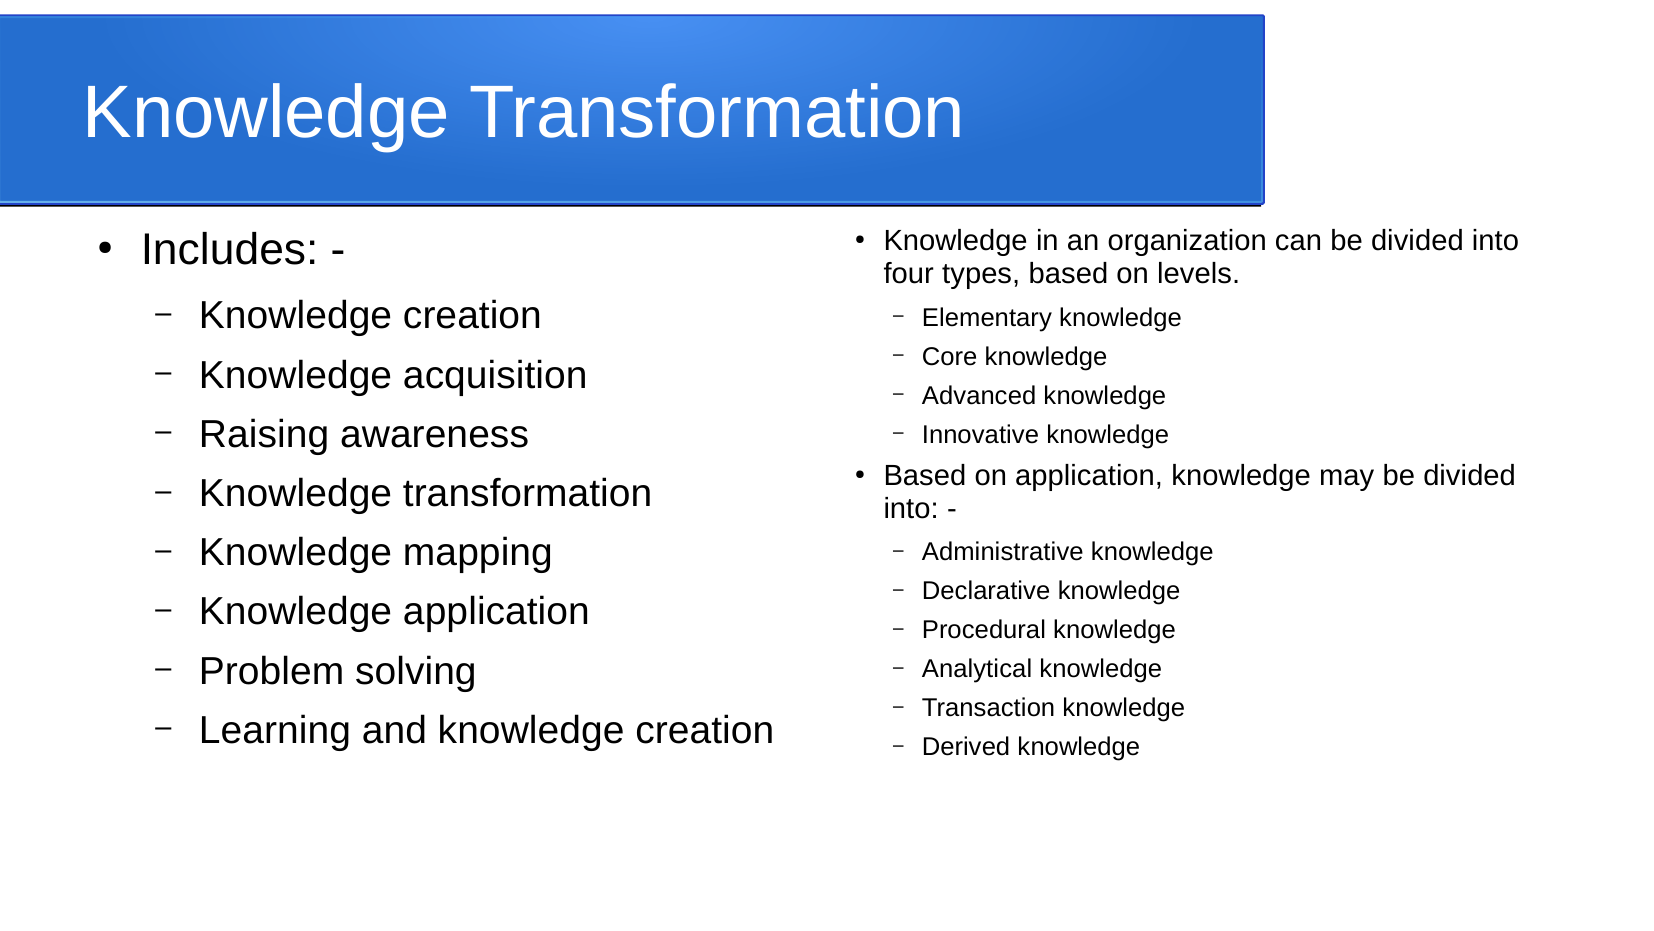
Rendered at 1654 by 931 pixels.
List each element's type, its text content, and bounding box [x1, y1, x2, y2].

list Includes: - Knowledge creation Knowledge acquisition Raising awareness Knowledge transformation Knowledge mapping Knowledge application Problem solving Learning and knowledge creation [82, 224, 809, 764]
list Knowledge in an organization can be divided into four types, based on levels. Elementary knowledge Core knowledge Advanced knowledge Innovative knowledge Based on application, knowledge may be divided into: - Administrative knowledge Declarative knowledge Procedural knowledge Analytical knowledge Transaction knowledge Derived knowledge [845, 224, 1572, 764]
title Knowledge Transformation [82, 35, 1235, 189]
